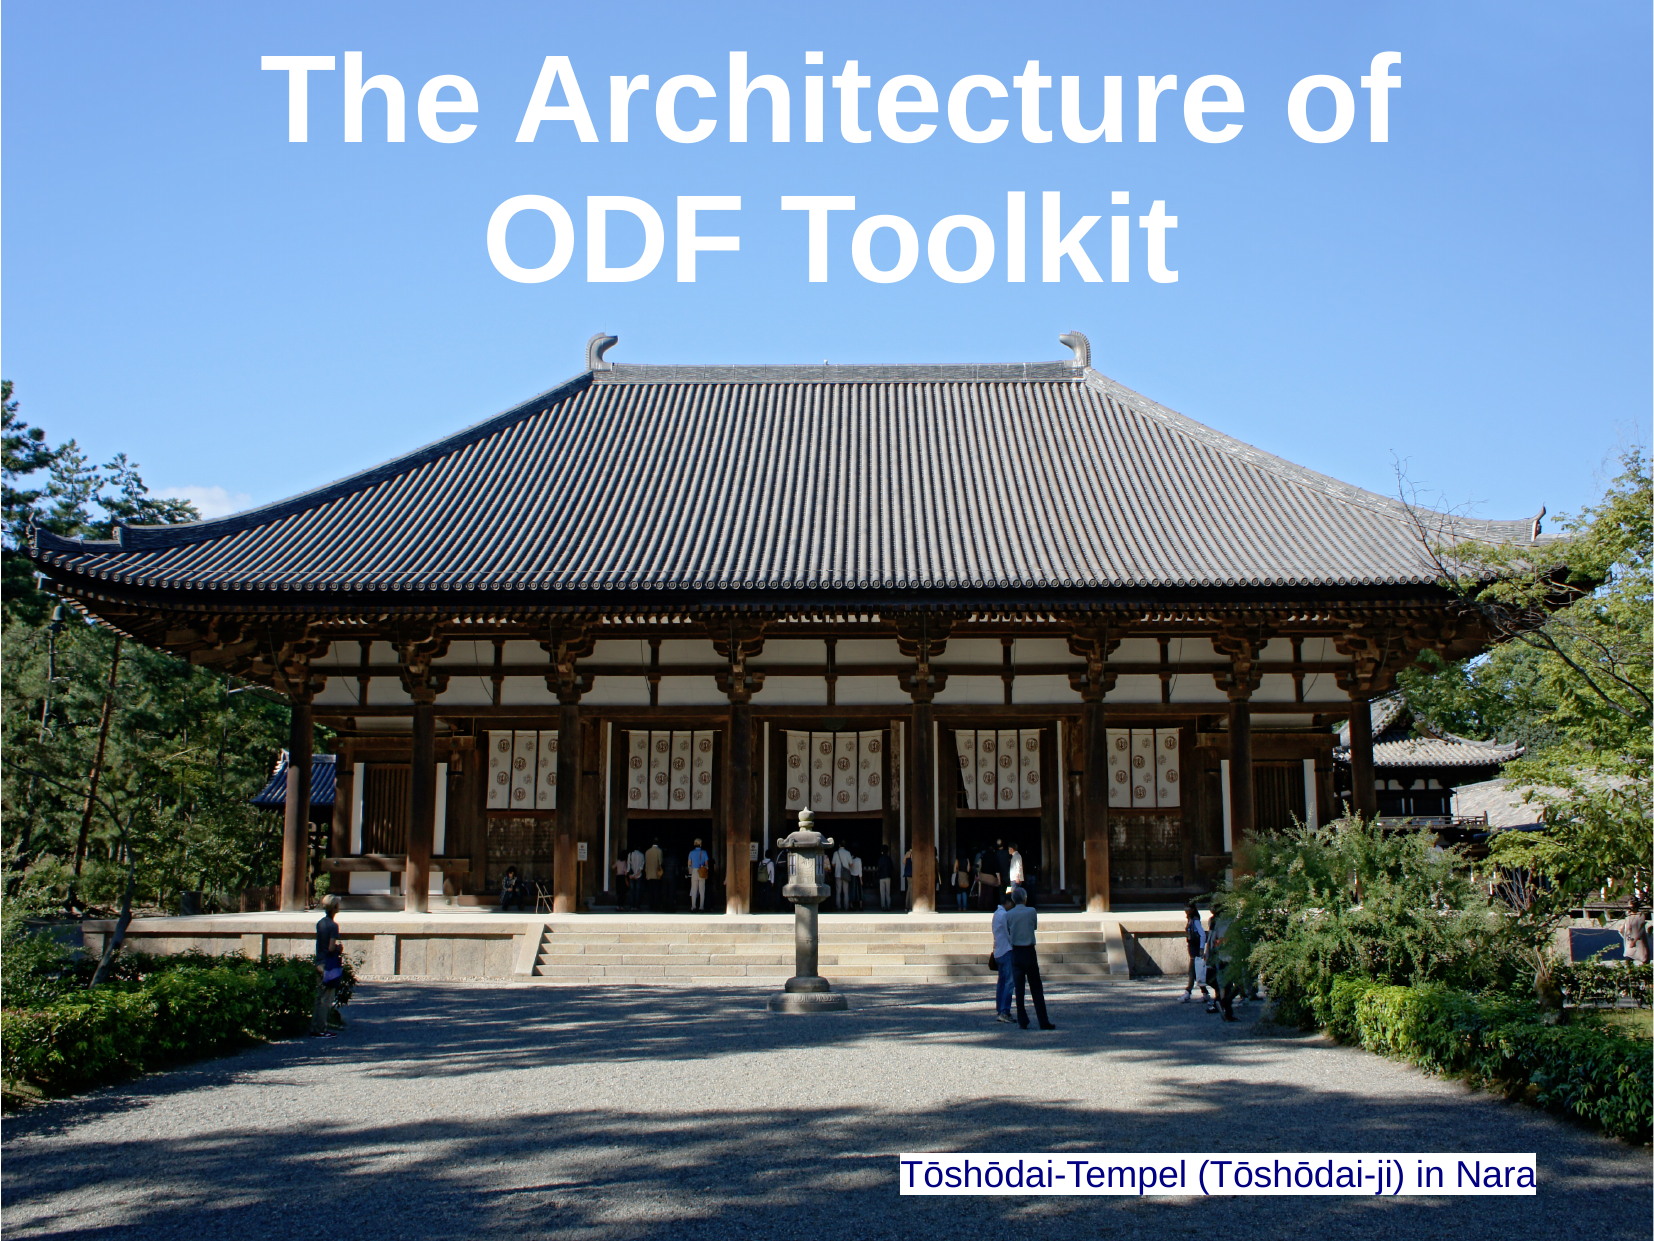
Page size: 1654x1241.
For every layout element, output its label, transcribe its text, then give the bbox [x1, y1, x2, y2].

text_box The Architecture of ODF Toolkit [181, 22, 1481, 317]
picture [1, 0, 1654, 1241]
text_box Tōshōdai-Tempel (Tōshōdai-ji) in Nara [885, 1145, 1618, 1203]
